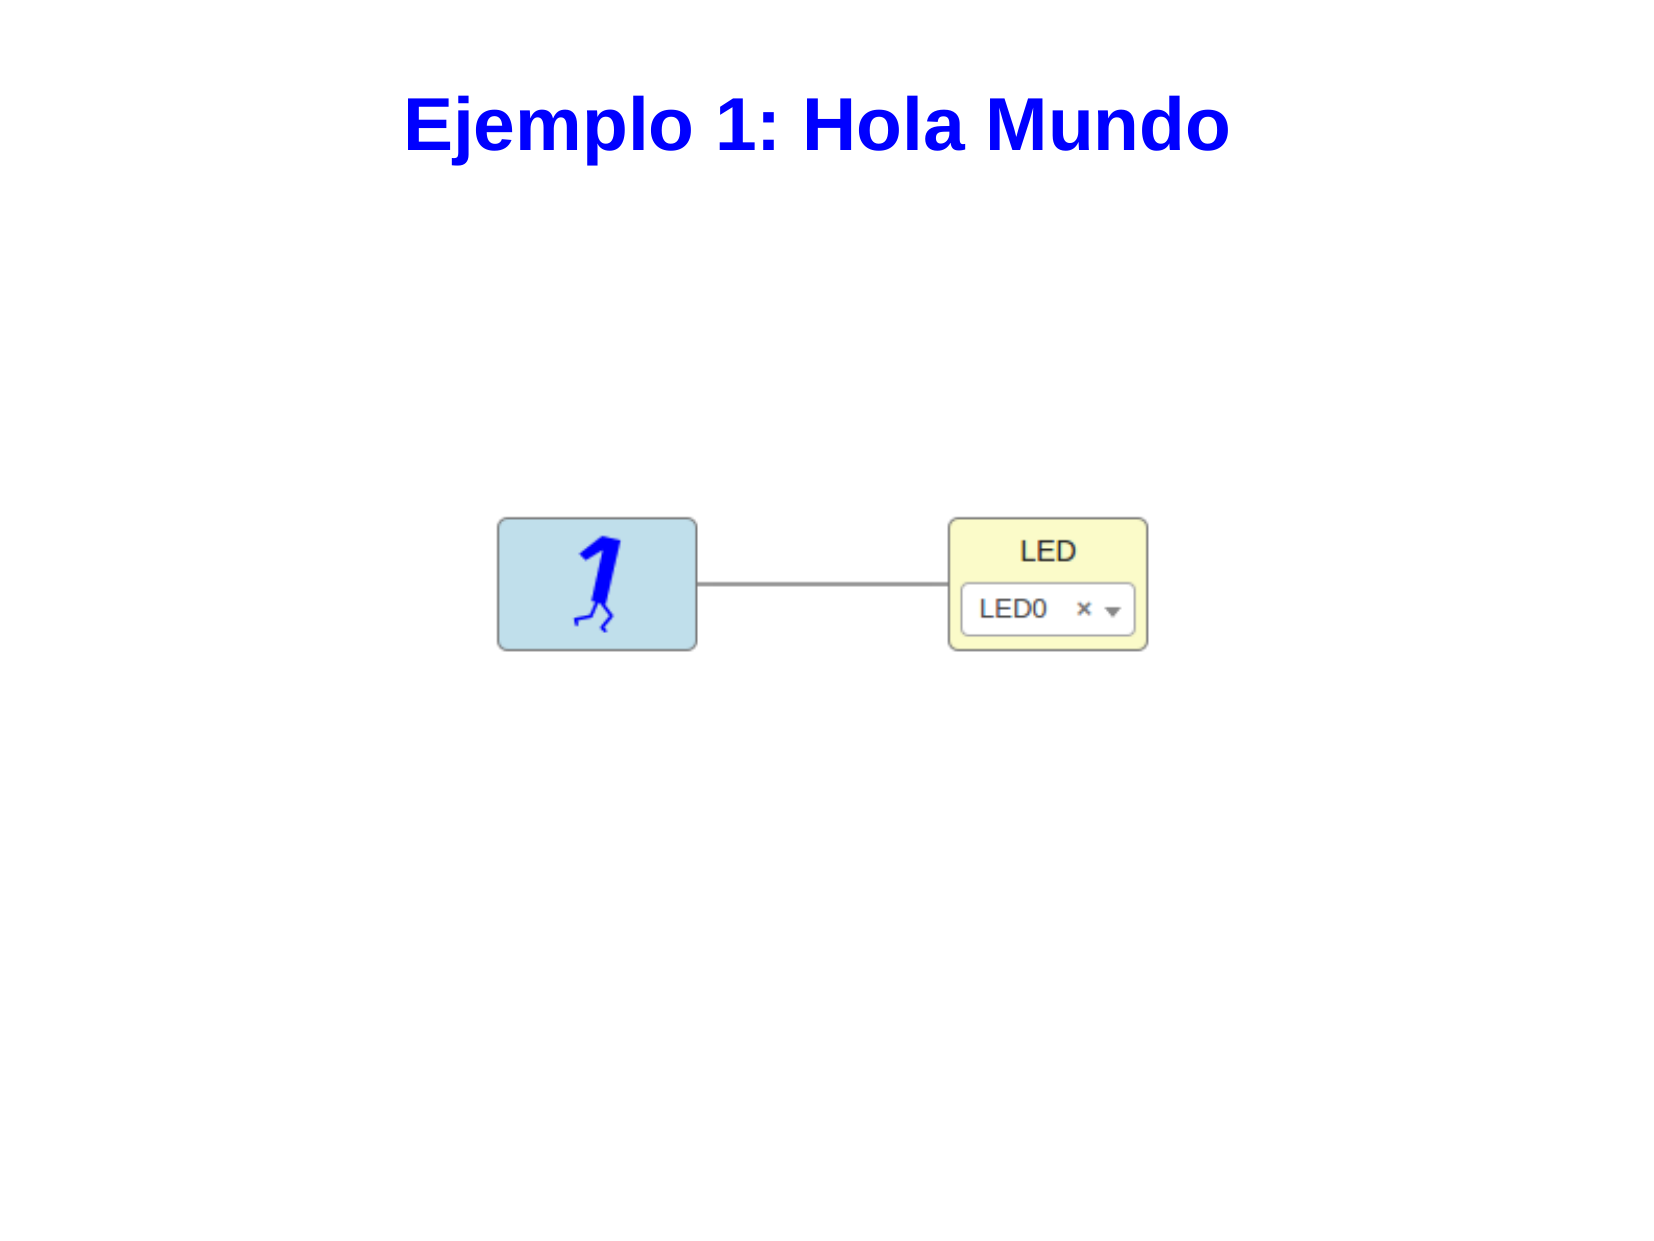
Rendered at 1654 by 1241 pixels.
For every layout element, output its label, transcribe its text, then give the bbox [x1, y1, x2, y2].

picture [435, 434, 1201, 725]
text_box Ejemplo 1: Hola Mundo [90, 75, 1546, 174]
